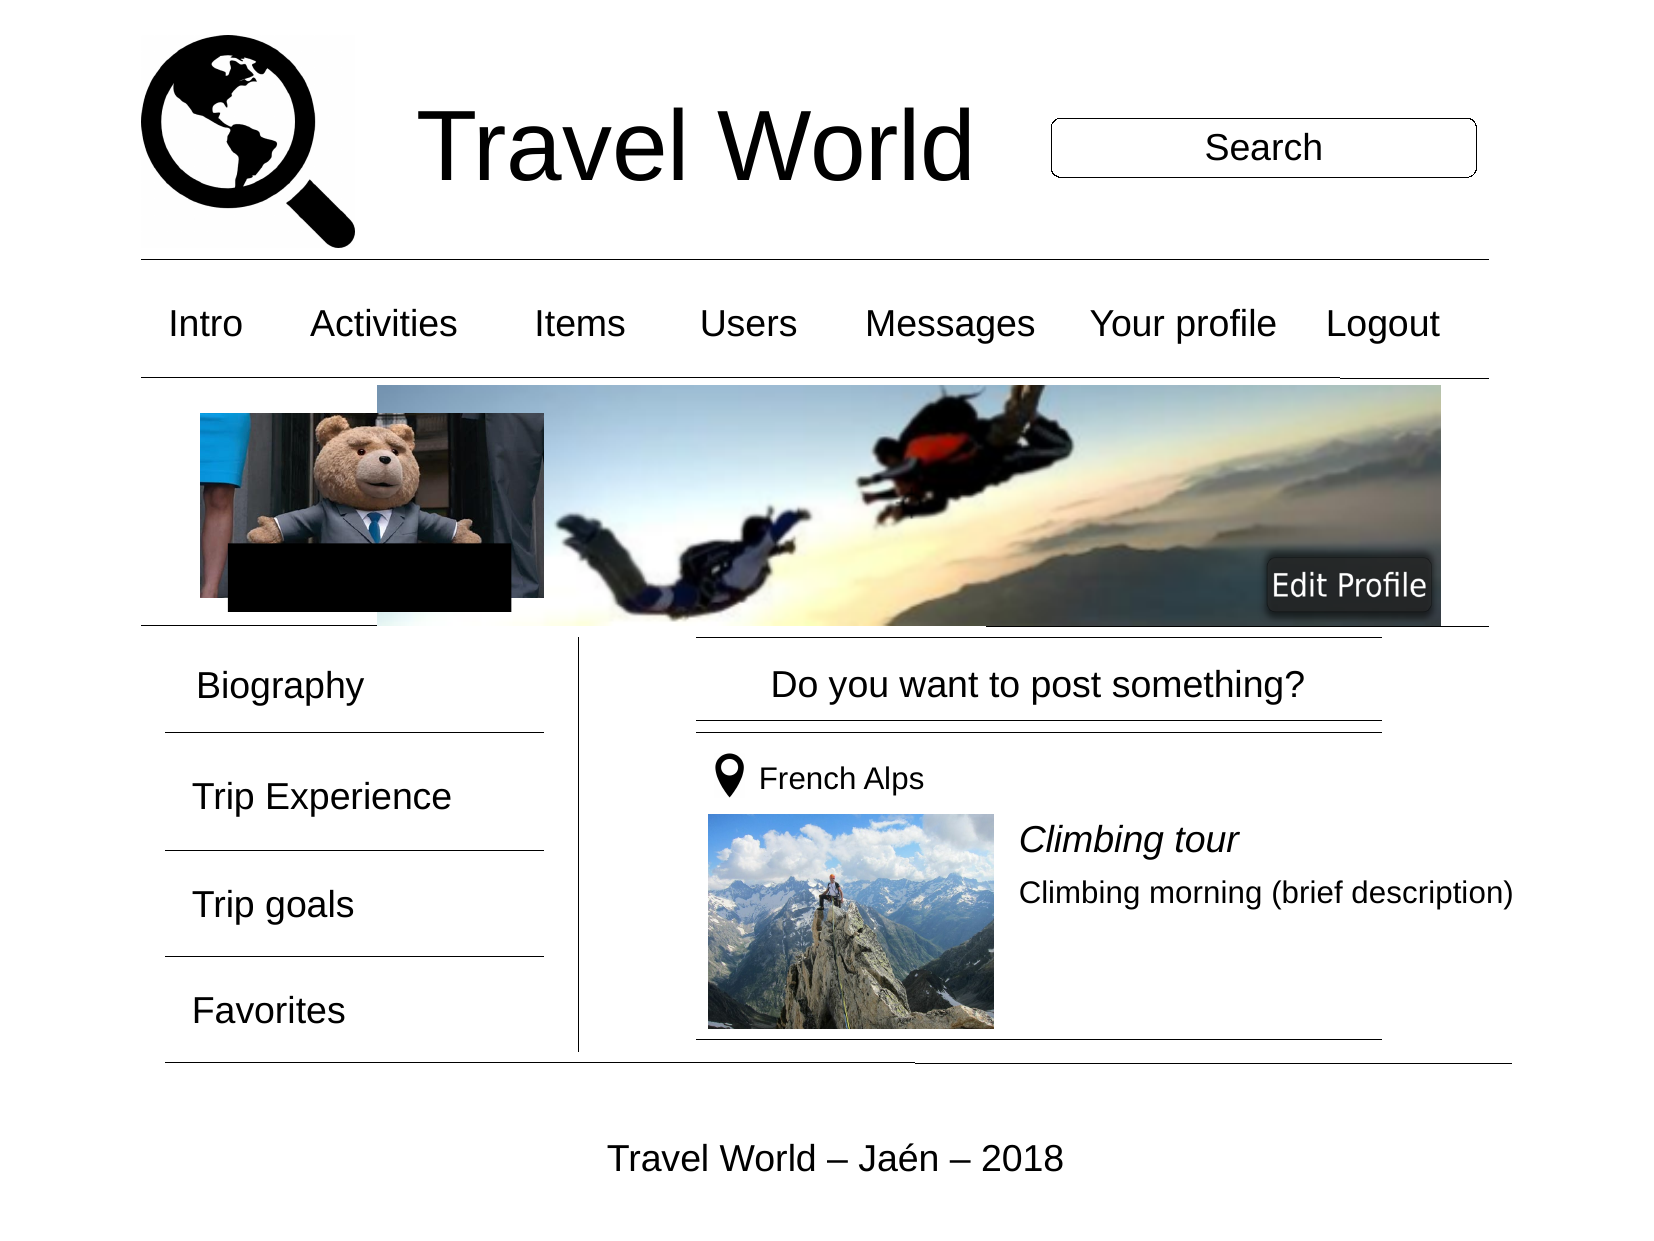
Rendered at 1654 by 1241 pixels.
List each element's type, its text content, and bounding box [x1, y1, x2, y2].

text_box Search [1051, 118, 1477, 178]
text_box French Alps [744, 753, 1016, 804]
text_box Climbing tour [1003, 810, 1323, 867]
text_box Intro [153, 295, 284, 353]
text_box Messages [850, 295, 1074, 353]
picture [708, 814, 994, 1029]
text_box Users [685, 295, 850, 353]
text_box Travel World [401, 82, 1134, 210]
text_box Biography [181, 657, 380, 714]
text_box Favorites [177, 982, 508, 1040]
picture [200, 385, 1441, 626]
text_box Trip goals [177, 876, 497, 934]
text_box Items [519, 295, 650, 353]
text_box Logout [1311, 295, 1477, 353]
picture [141, 35, 355, 249]
text_box Activities [295, 295, 497, 353]
picture [714, 753, 745, 798]
text_box Climbing morning (brief description) [1003, 867, 1501, 1009]
text_box Travel World – Jaén – 2018 [442, 1129, 1222, 1187]
text_box Pepe pepote [227, 543, 512, 612]
text_box Do you want to post something? [755, 655, 1359, 713]
text_box Trip Experience [177, 767, 497, 867]
text_box Your profile [1074, 295, 1311, 353]
